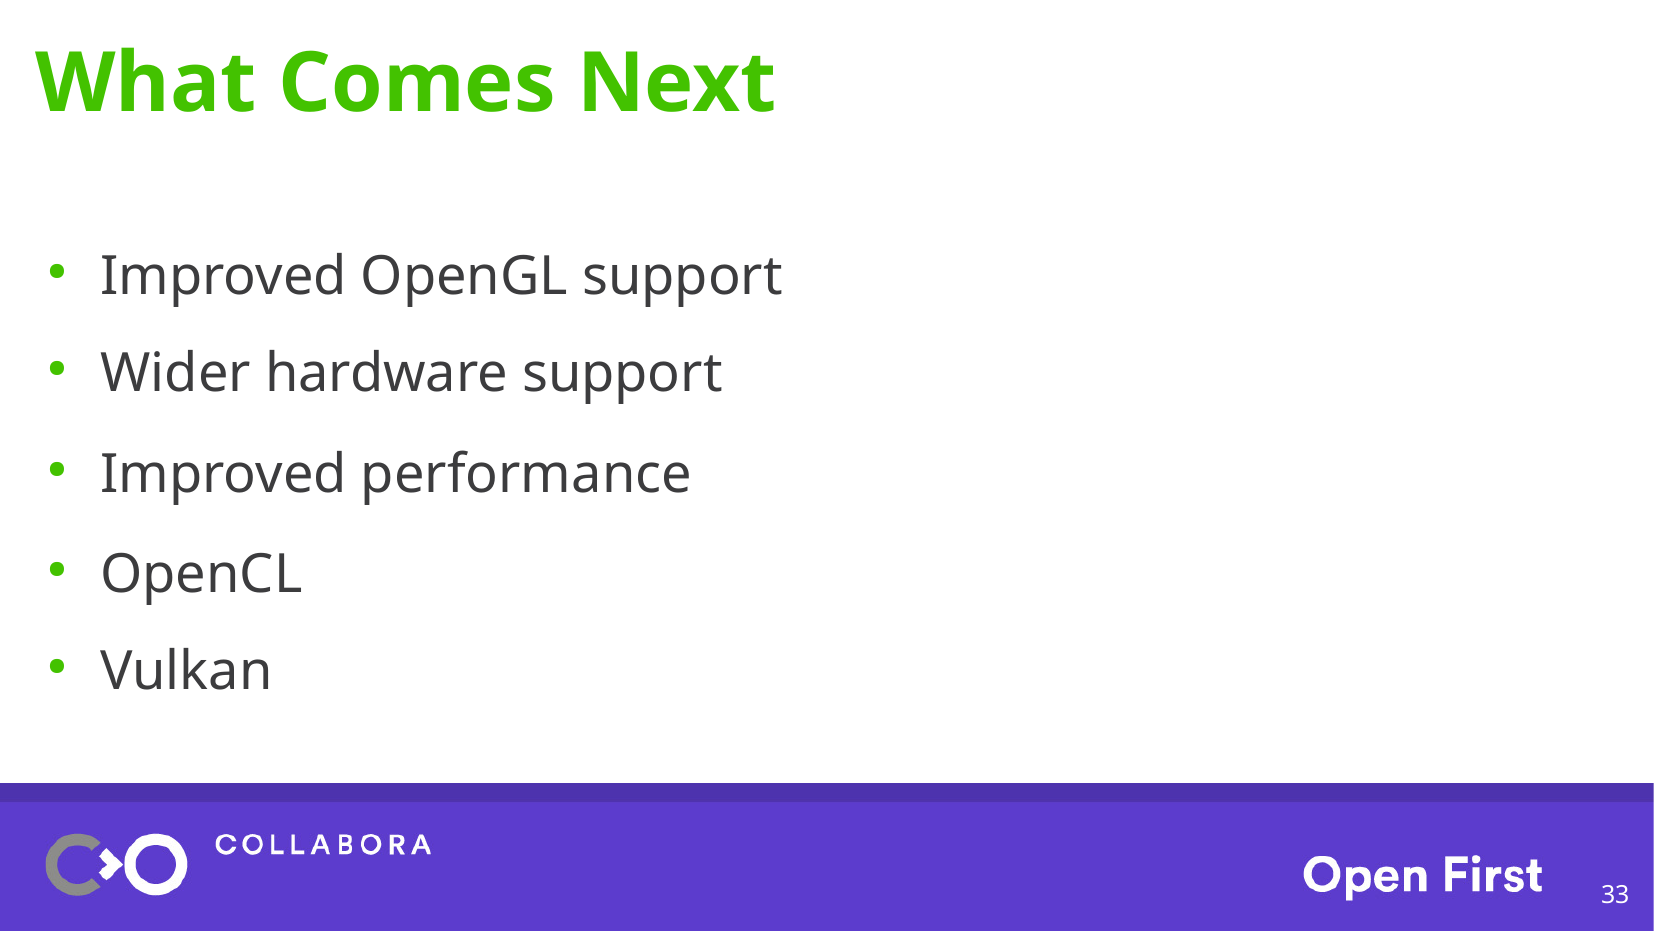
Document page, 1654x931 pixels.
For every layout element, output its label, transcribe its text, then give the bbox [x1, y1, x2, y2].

picture [0, 0, 1654, 931]
list Improved OpenGL support Wider hardware support Improved performance OpenCL Vulkan [29, 207, 1602, 851]
title What Comes Next [35, 28, 1609, 192]
